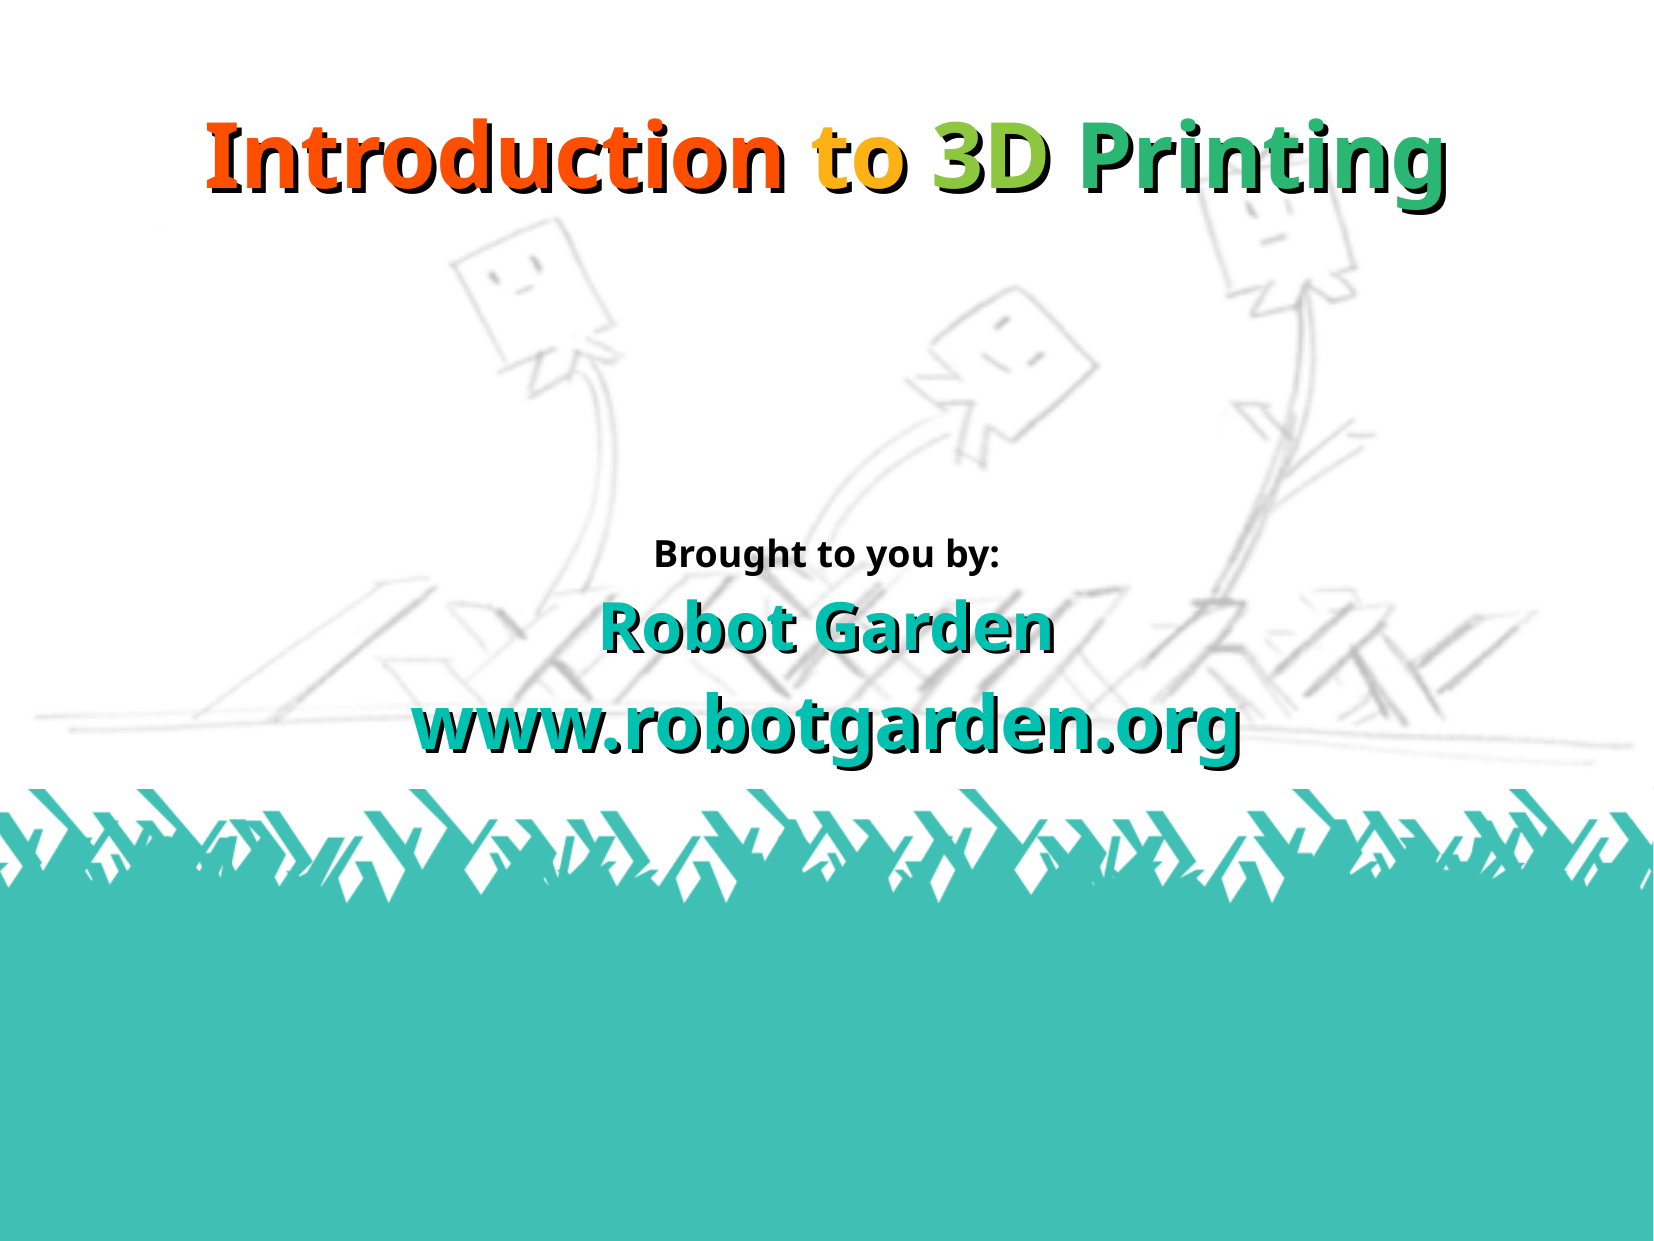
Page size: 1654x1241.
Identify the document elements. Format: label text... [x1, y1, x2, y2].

title Introduction to 3D Printing [82, 49, 1571, 257]
picture [0, 94, 1654, 1241]
subtitle Brought to you by: Robot Garden www.robotgarden.org [82, 290, 1571, 1010]
